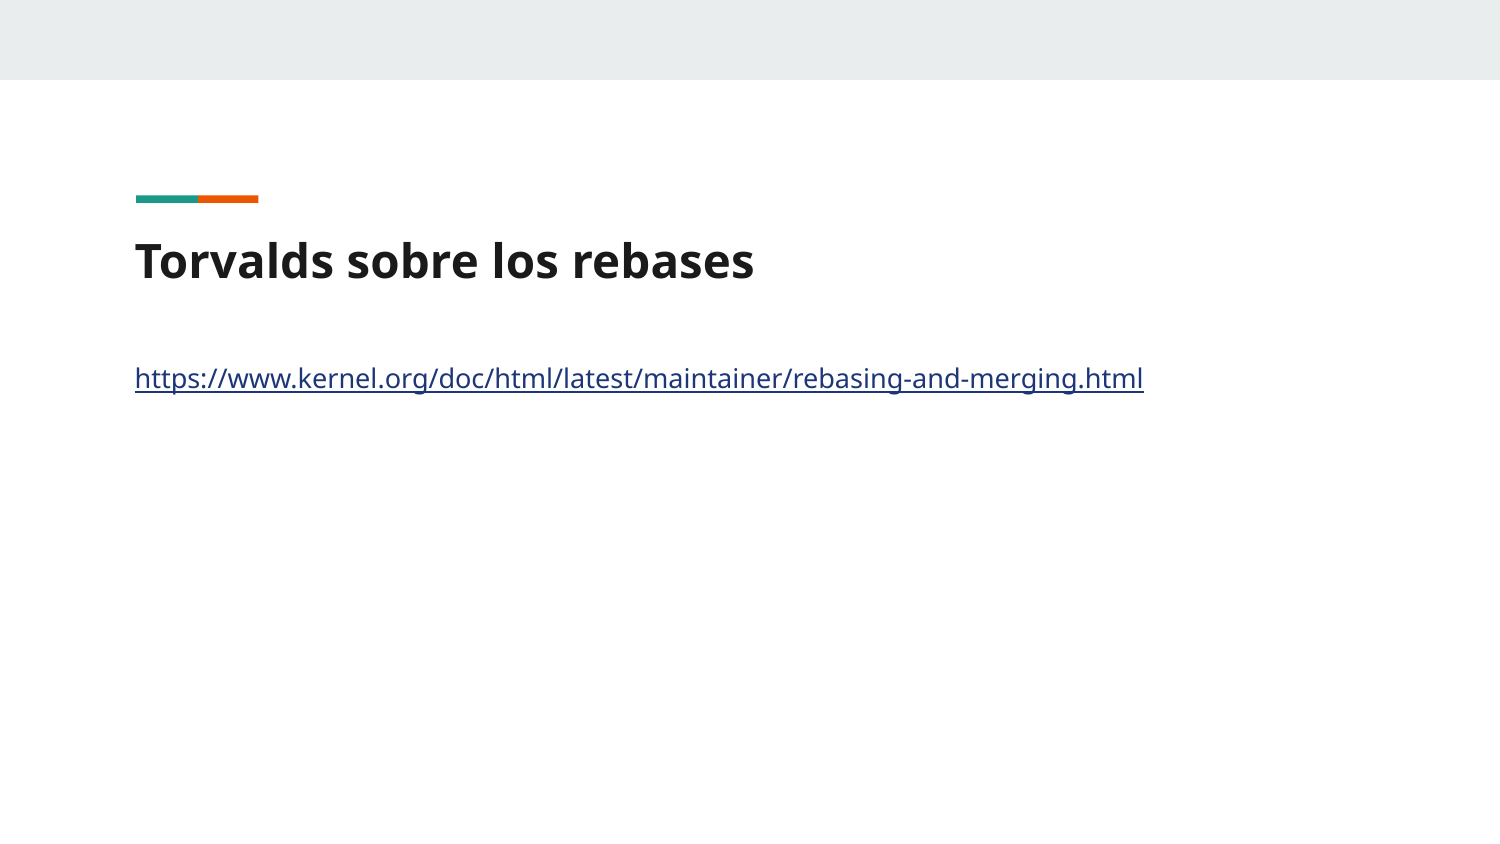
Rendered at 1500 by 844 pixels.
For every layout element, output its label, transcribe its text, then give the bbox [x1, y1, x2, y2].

list https://www.kernel.org/doc/html/latest/maintainer/rebasing-and-merging.html [119, 341, 1381, 712]
title Torvalds sobre los rebases [119, 216, 1381, 305]
